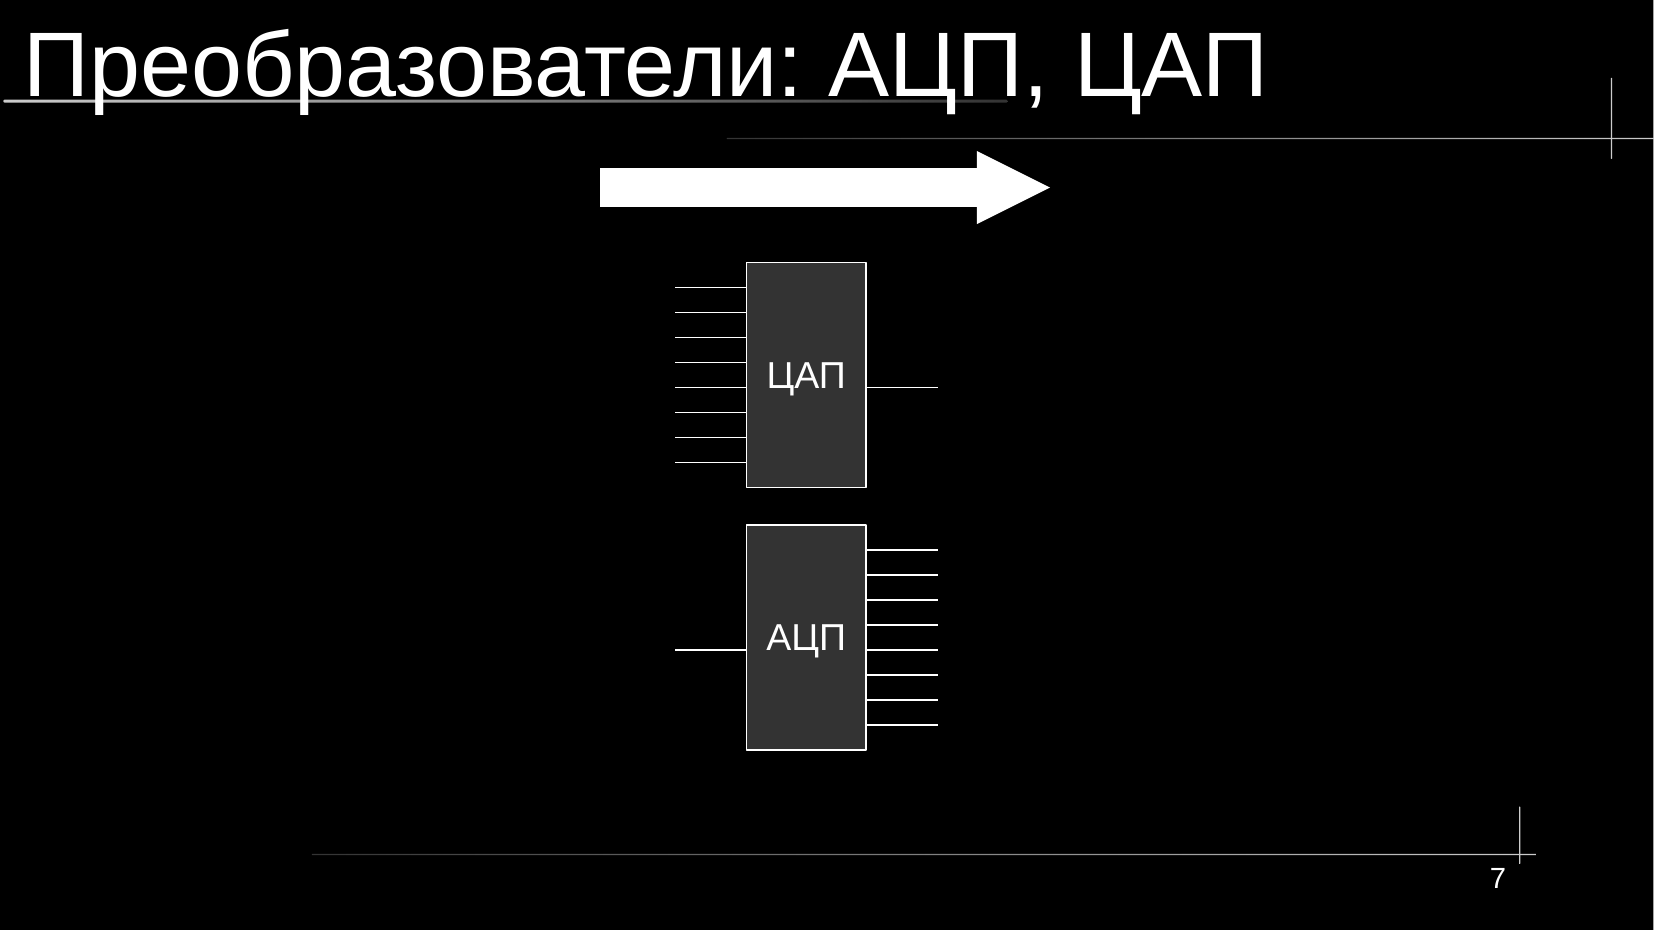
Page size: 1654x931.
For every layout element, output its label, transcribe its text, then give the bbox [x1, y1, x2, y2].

text_box АЦП [746, 525, 866, 751]
title Преобразователи: АЦП, ЦАП [23, 11, 1589, 119]
text_box ЦАП [746, 262, 866, 488]
